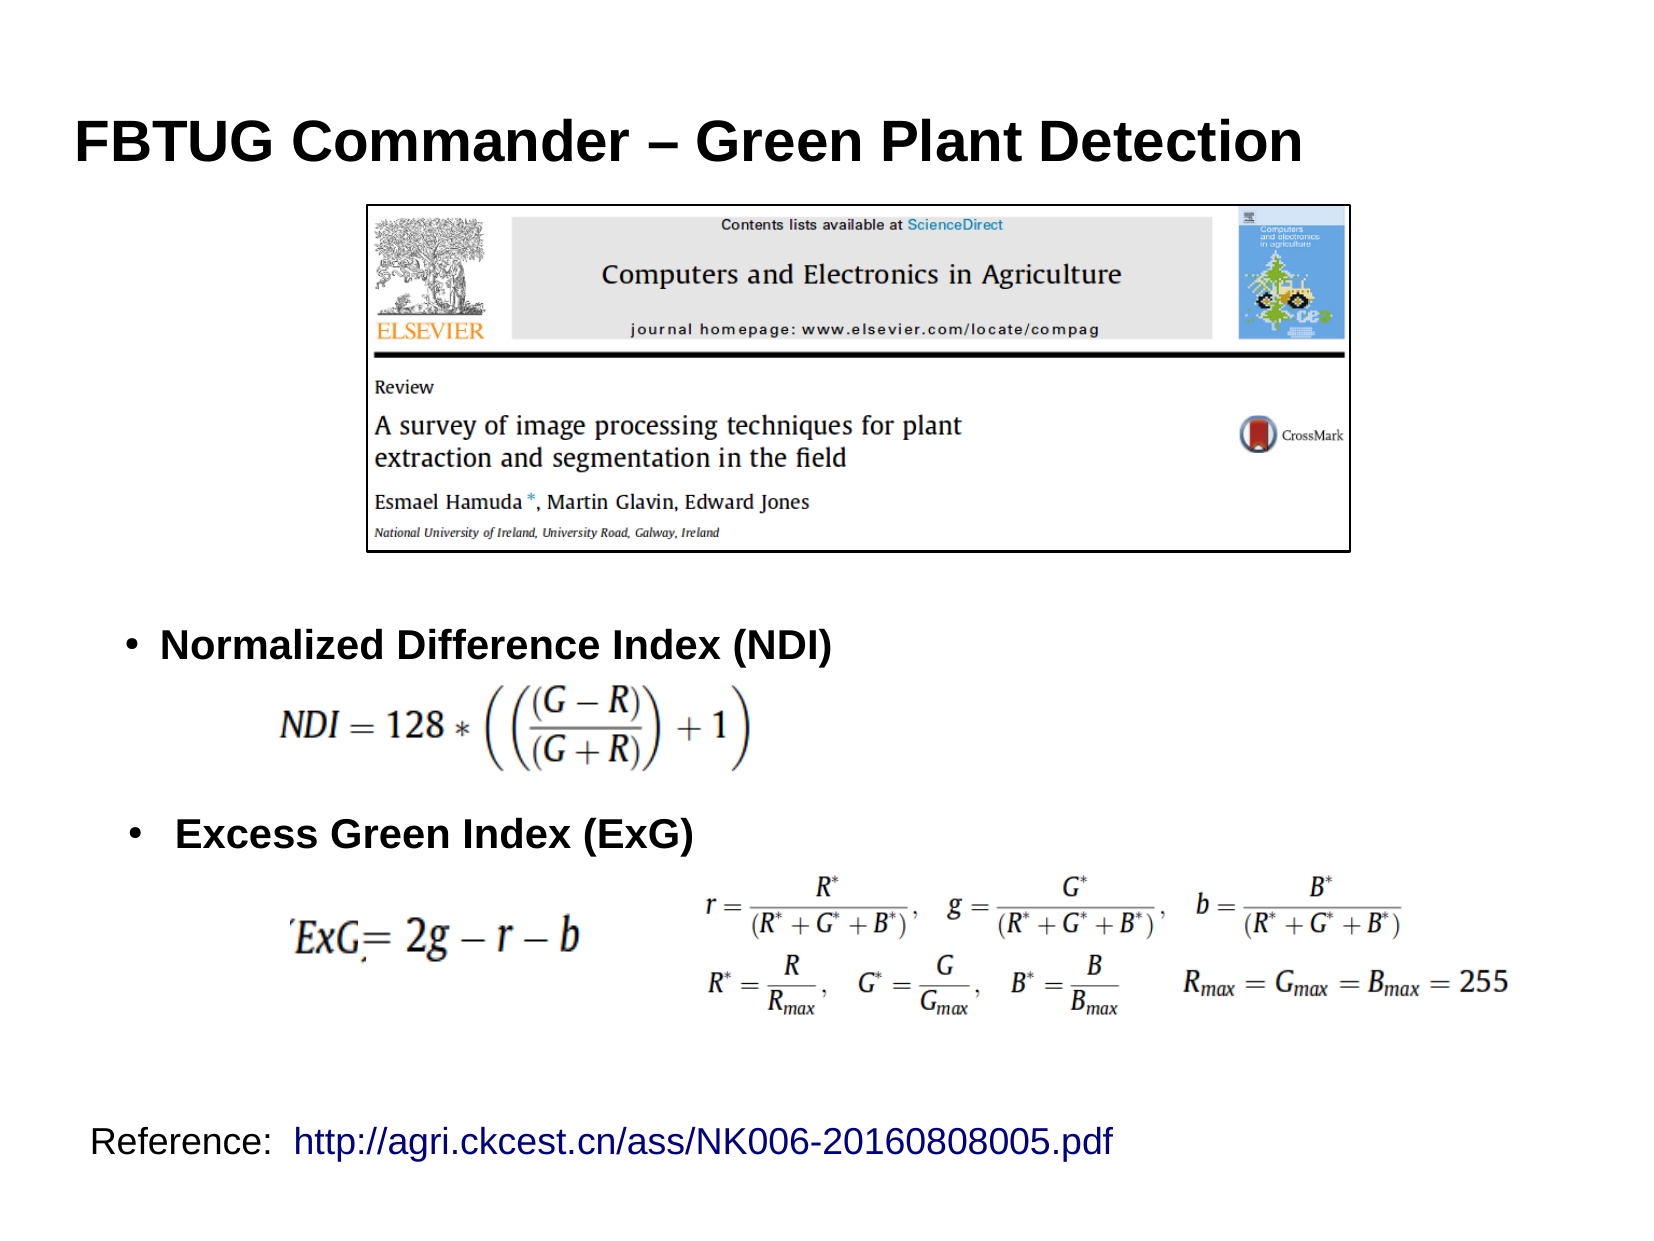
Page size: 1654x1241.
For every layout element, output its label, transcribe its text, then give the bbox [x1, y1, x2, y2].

text_box FBTUG Commander – Green Plant Detection [60, 101, 1531, 182]
text_box Excess Green Index (ExG) [113, 803, 901, 865]
text_box Normalized Difference Index (NDI) [109, 614, 897, 676]
picture [290, 902, 591, 972]
picture [1178, 962, 1510, 1003]
picture [269, 676, 773, 787]
text_box Reference: http://agri.ckcest.cn/ass/NK006-20160808005.pdf [75, 1113, 1516, 1171]
picture [367, 206, 1350, 551]
picture [700, 865, 1411, 1031]
